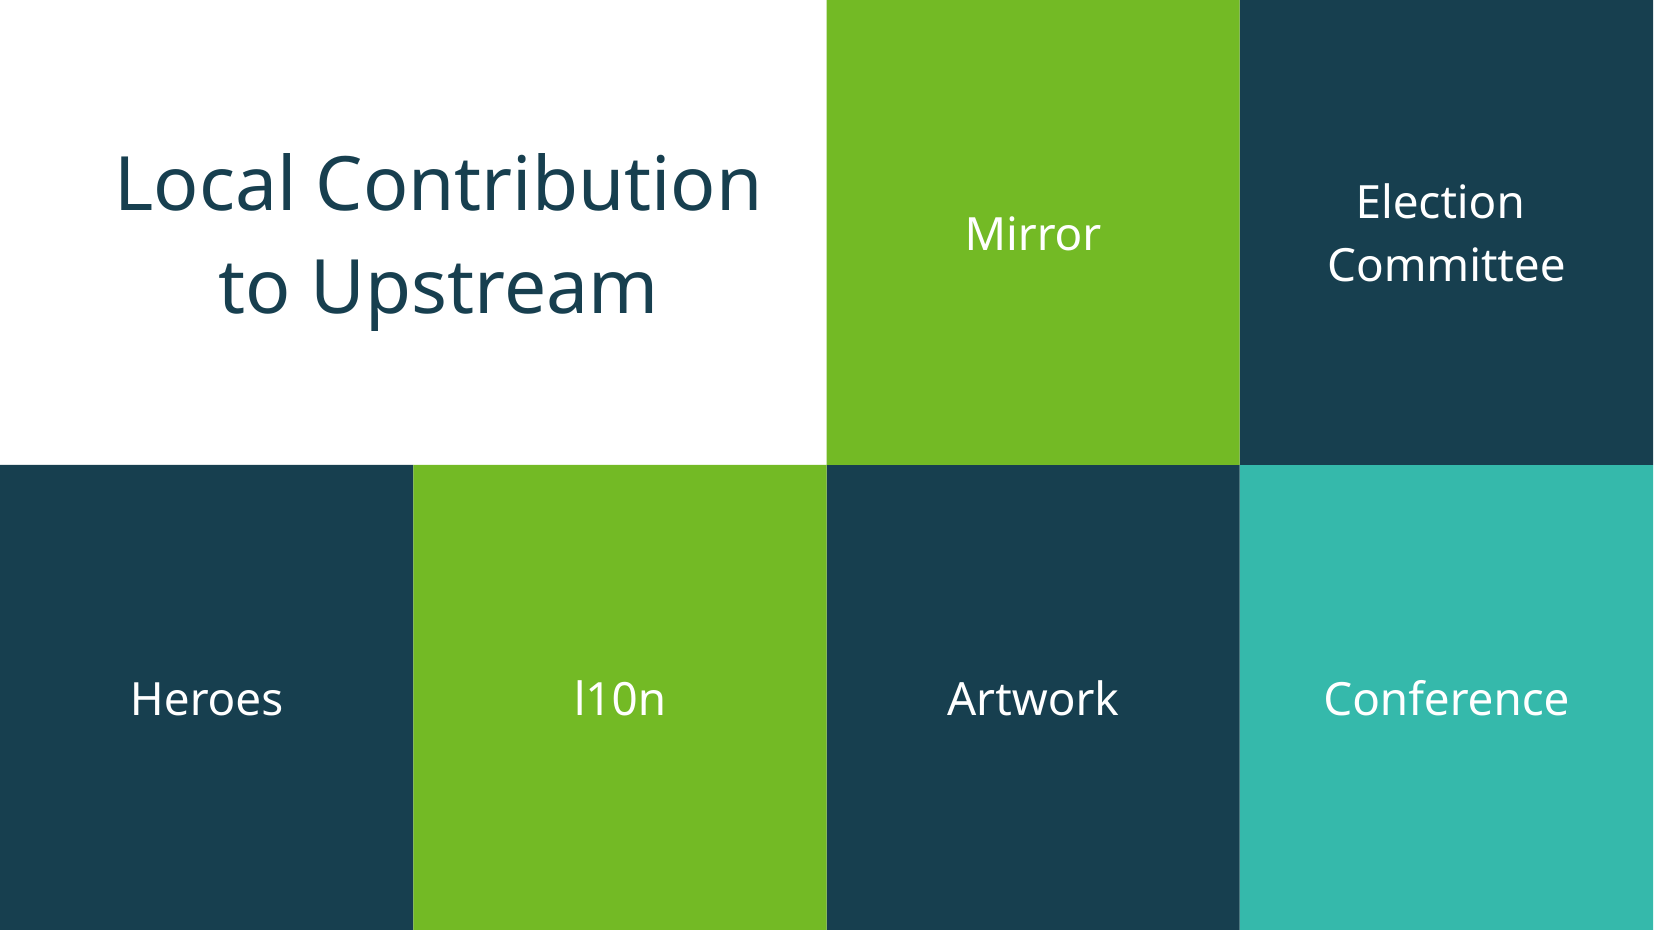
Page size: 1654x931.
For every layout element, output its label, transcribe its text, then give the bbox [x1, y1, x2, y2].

text_box Conference [1240, 465, 1654, 930]
text_box Election Committee [1240, 0, 1654, 465]
text_box Heroes [0, 464, 413, 930]
text_box Mirror [826, 0, 1240, 465]
title Local Contribution to Upstream [82, 138, 796, 328]
text_box Artwork [827, 465, 1240, 930]
text_box l10n [413, 464, 827, 930]
